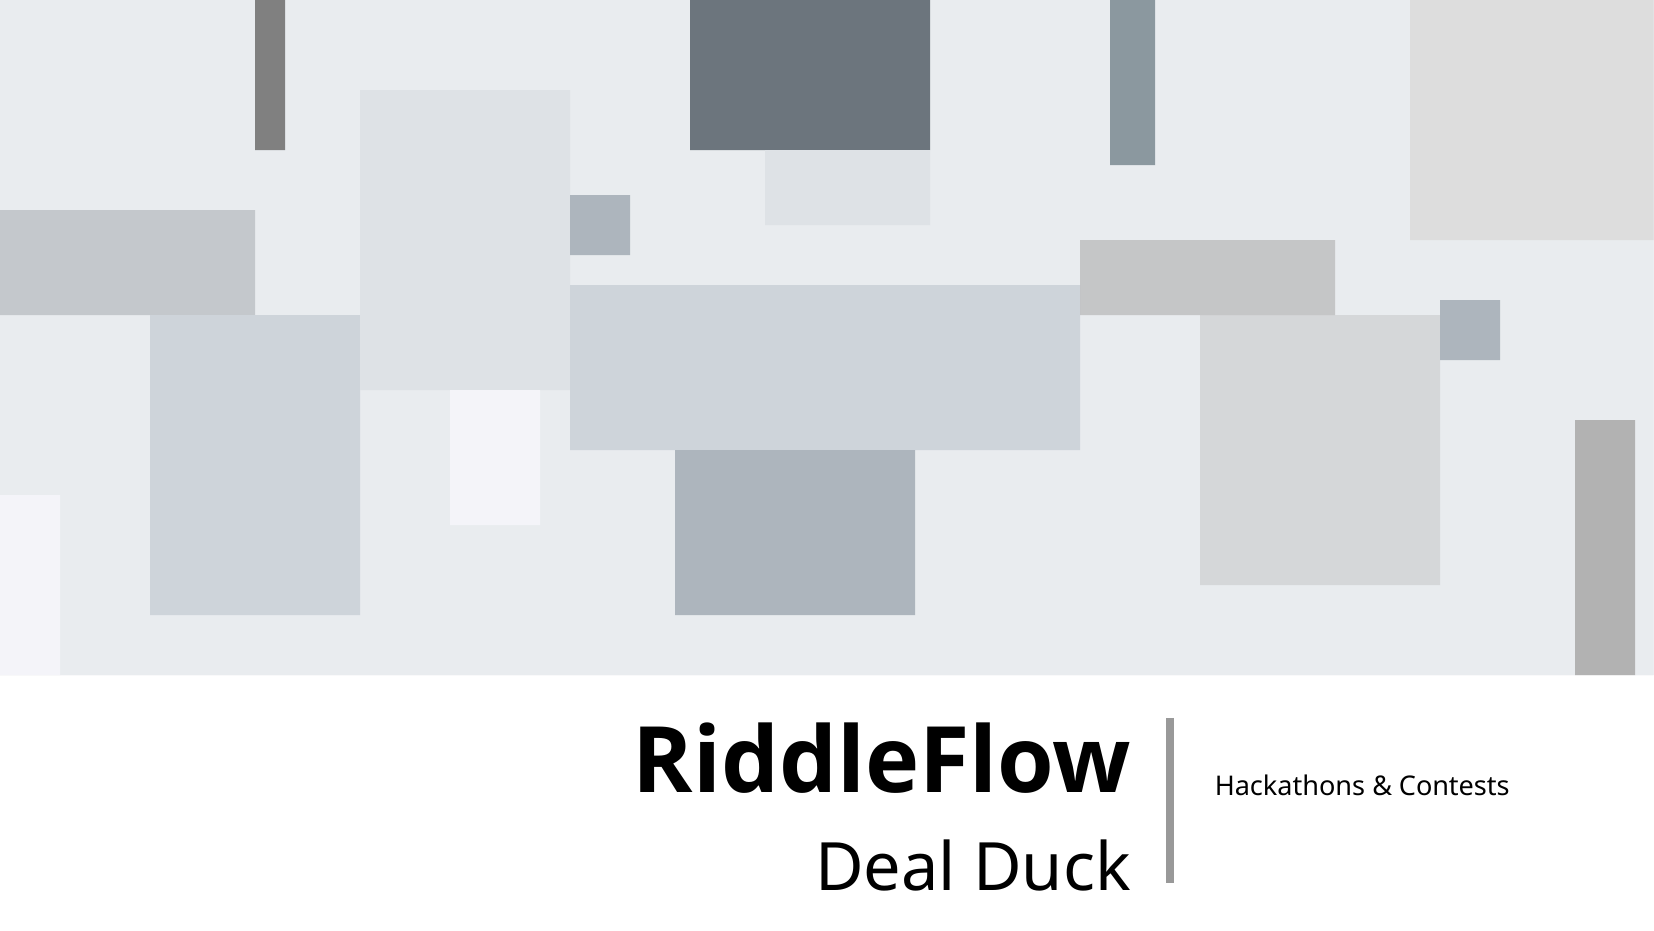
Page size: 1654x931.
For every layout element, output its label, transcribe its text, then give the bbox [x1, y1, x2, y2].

title RiddleFlow [262, 693, 1132, 819]
subtitle Deal Duck [262, 819, 1132, 911]
text_box Hackathons & Contests [1200, 759, 1591, 841]
